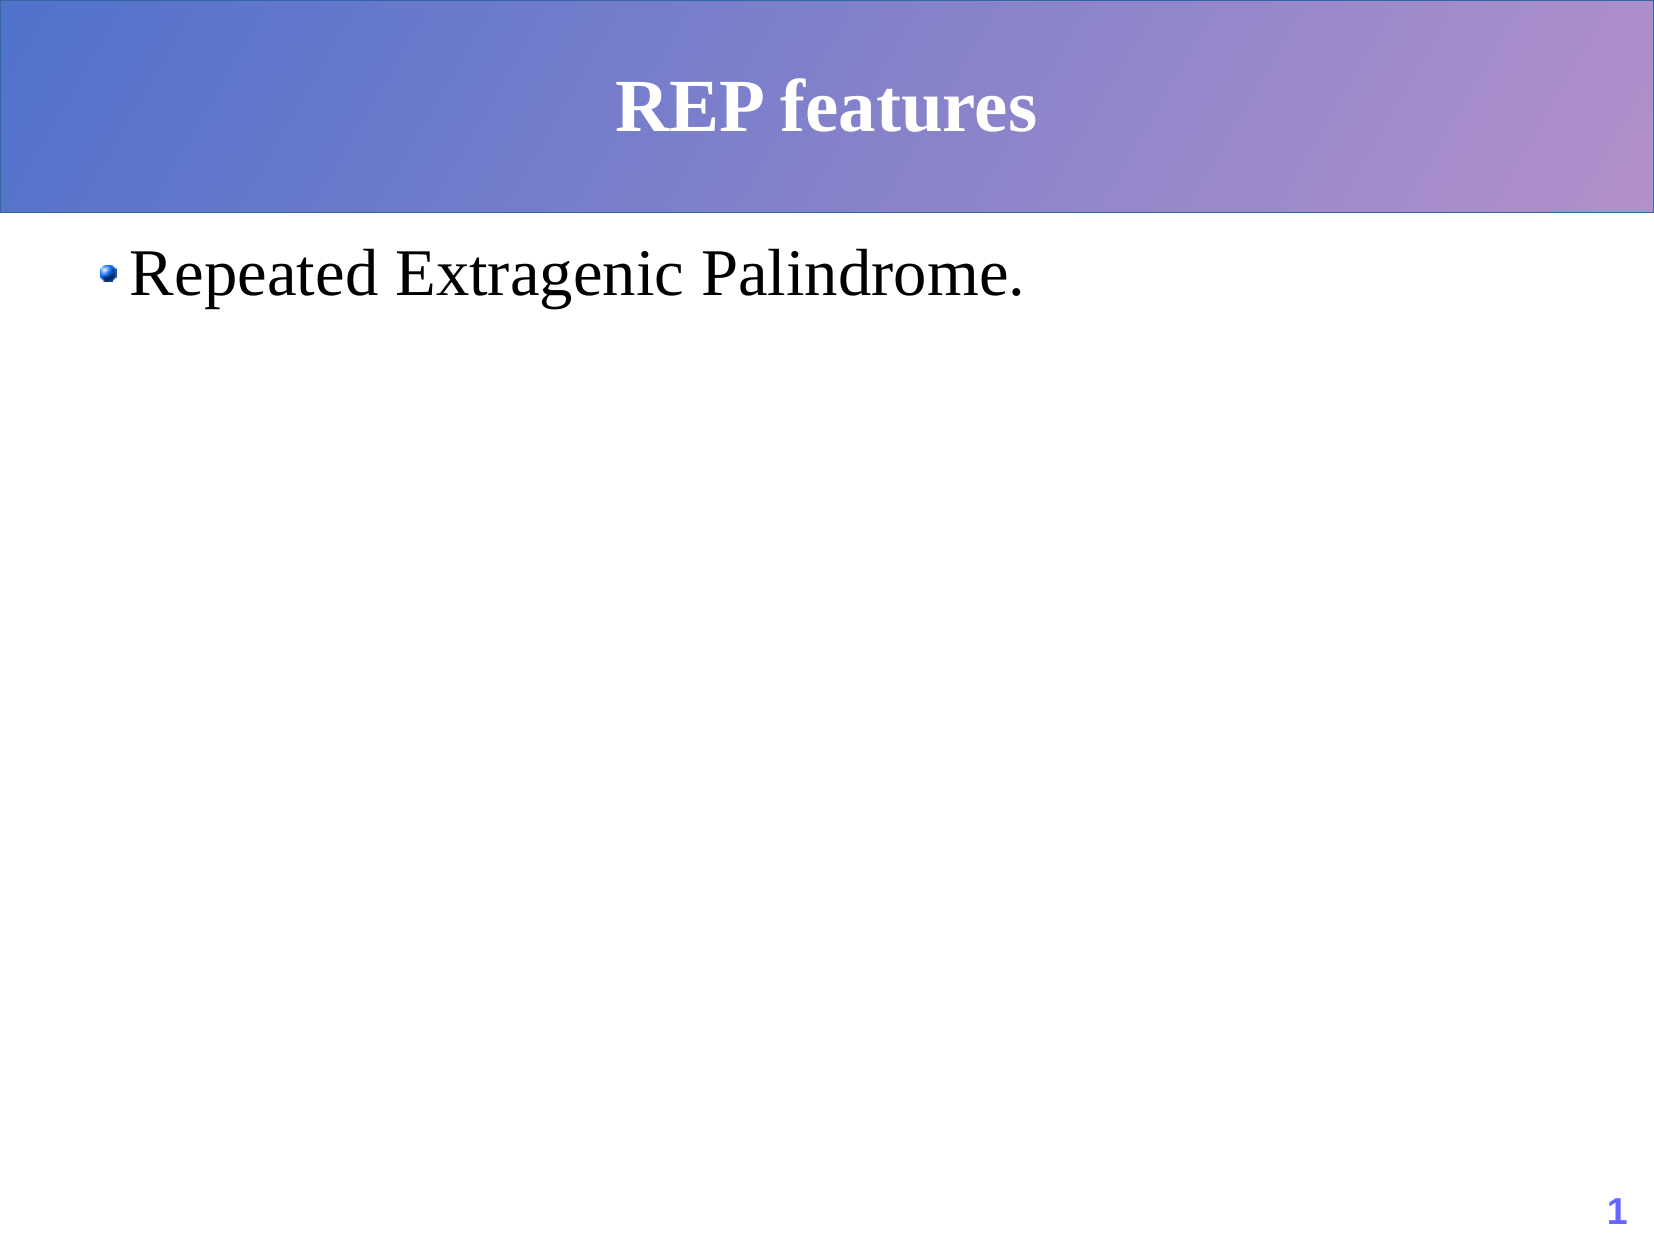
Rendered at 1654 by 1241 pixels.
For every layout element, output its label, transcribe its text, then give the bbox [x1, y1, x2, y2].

text_box 1 [1592, 1183, 1641, 1241]
list Repeated Extragenic Palindrome. [82, 236, 1571, 1158]
title REP features [82, 23, 1571, 189]
